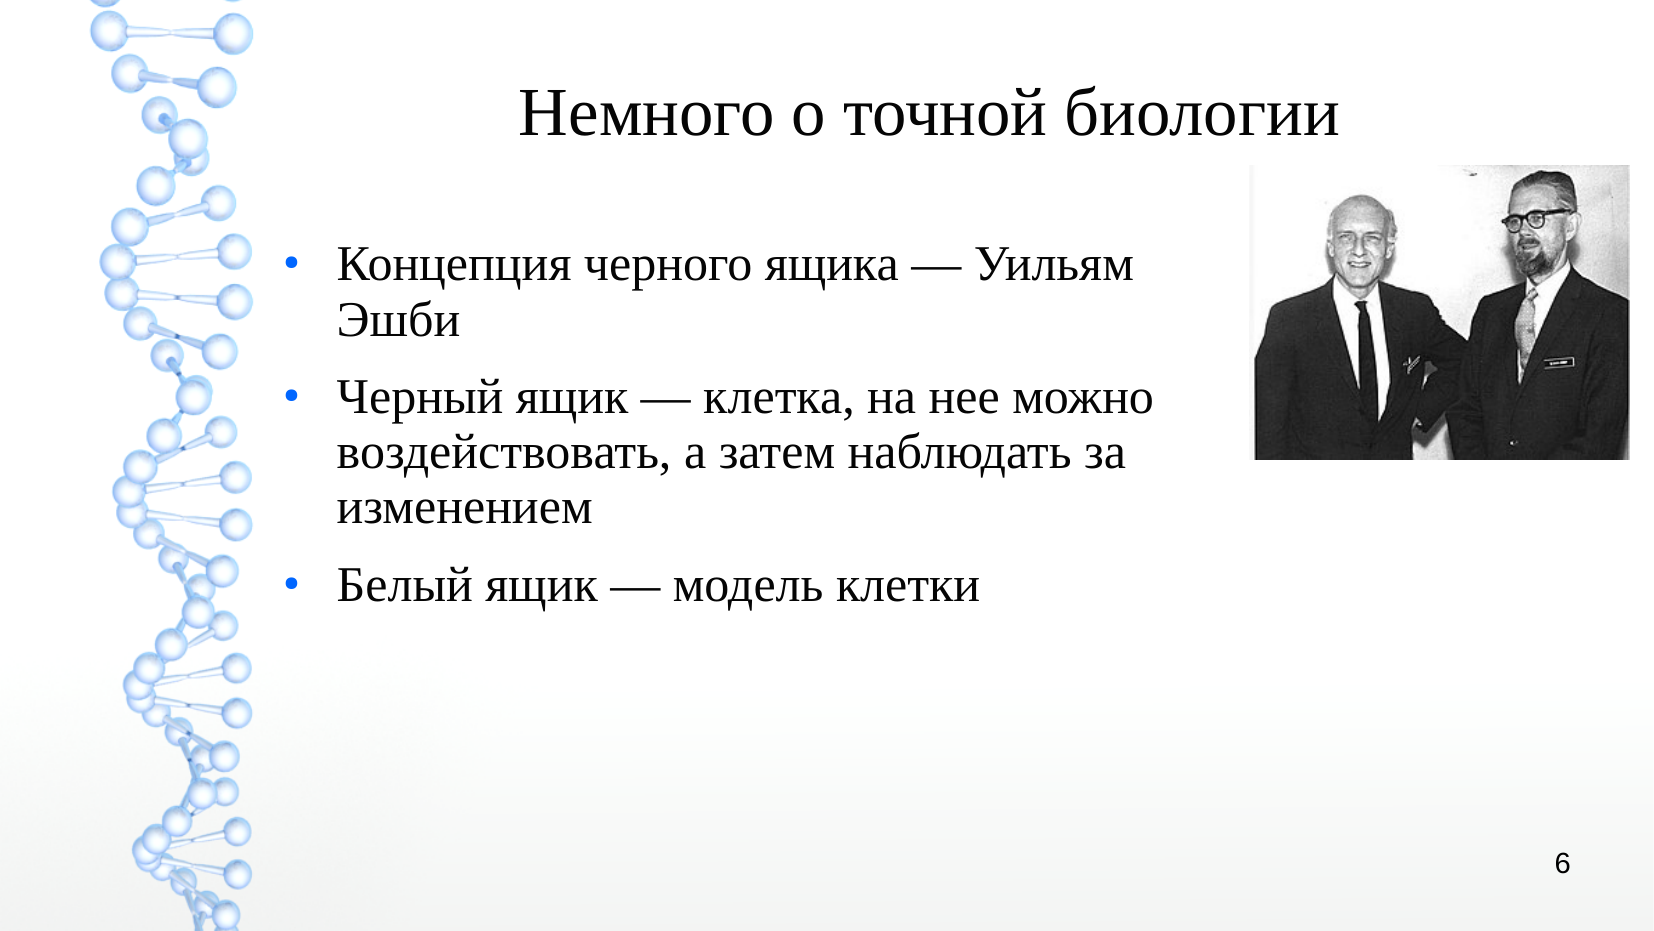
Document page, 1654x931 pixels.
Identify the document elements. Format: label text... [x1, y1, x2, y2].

list Концепция черного ящика — Уильям Эшби Черный ящик — клетка, на нее можно воздействовать, а затем наблюдать за изменением Белый ящик — модель клетки [265, 236, 1241, 839]
title Немного о точной биологии [265, 35, 1595, 189]
picture [0, 0, 1654, 931]
